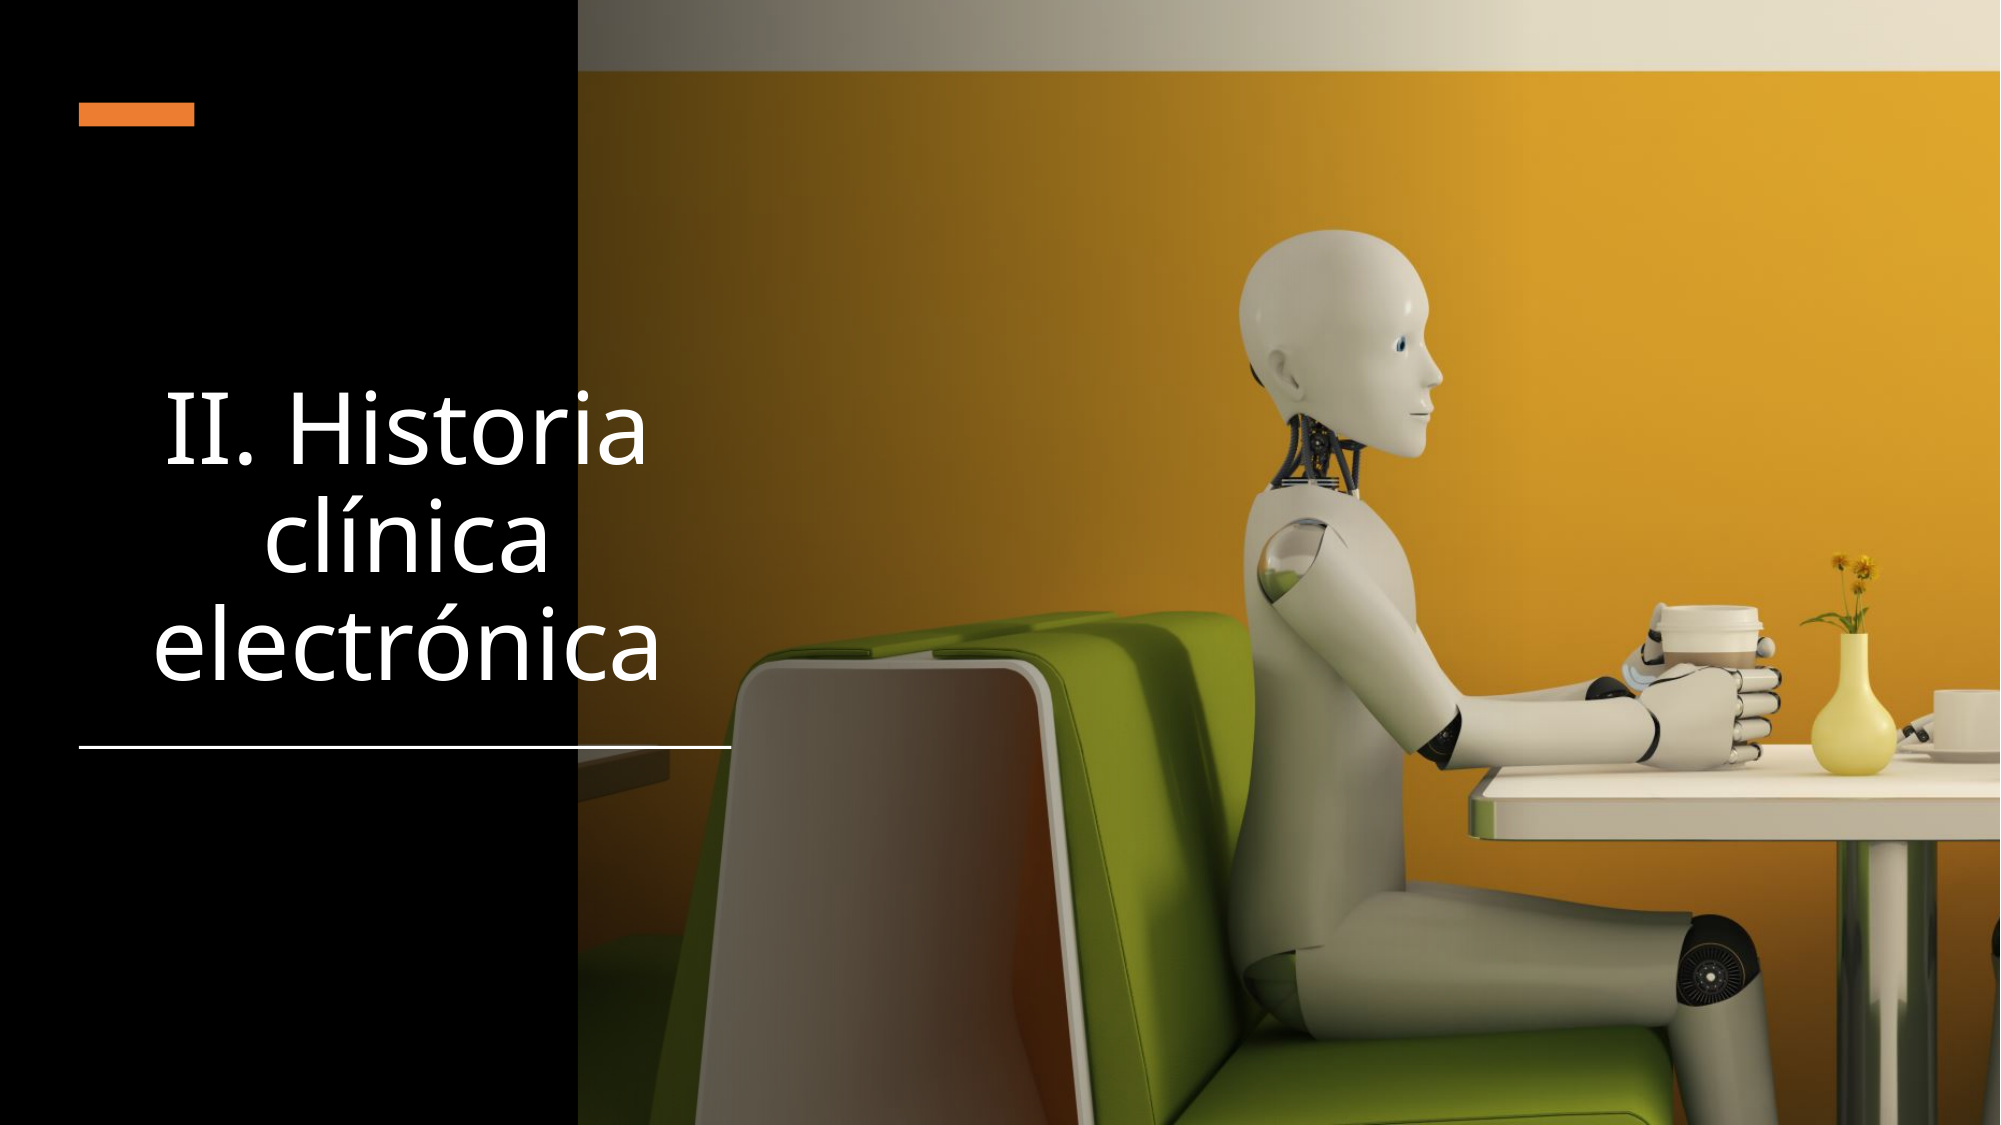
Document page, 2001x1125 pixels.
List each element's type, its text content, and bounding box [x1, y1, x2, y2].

text_box [0, 0, 1532, 1125]
picture [1532, 0, 2000, 1125]
title II. Historia clínica electrónica [78, 184, 739, 710]
